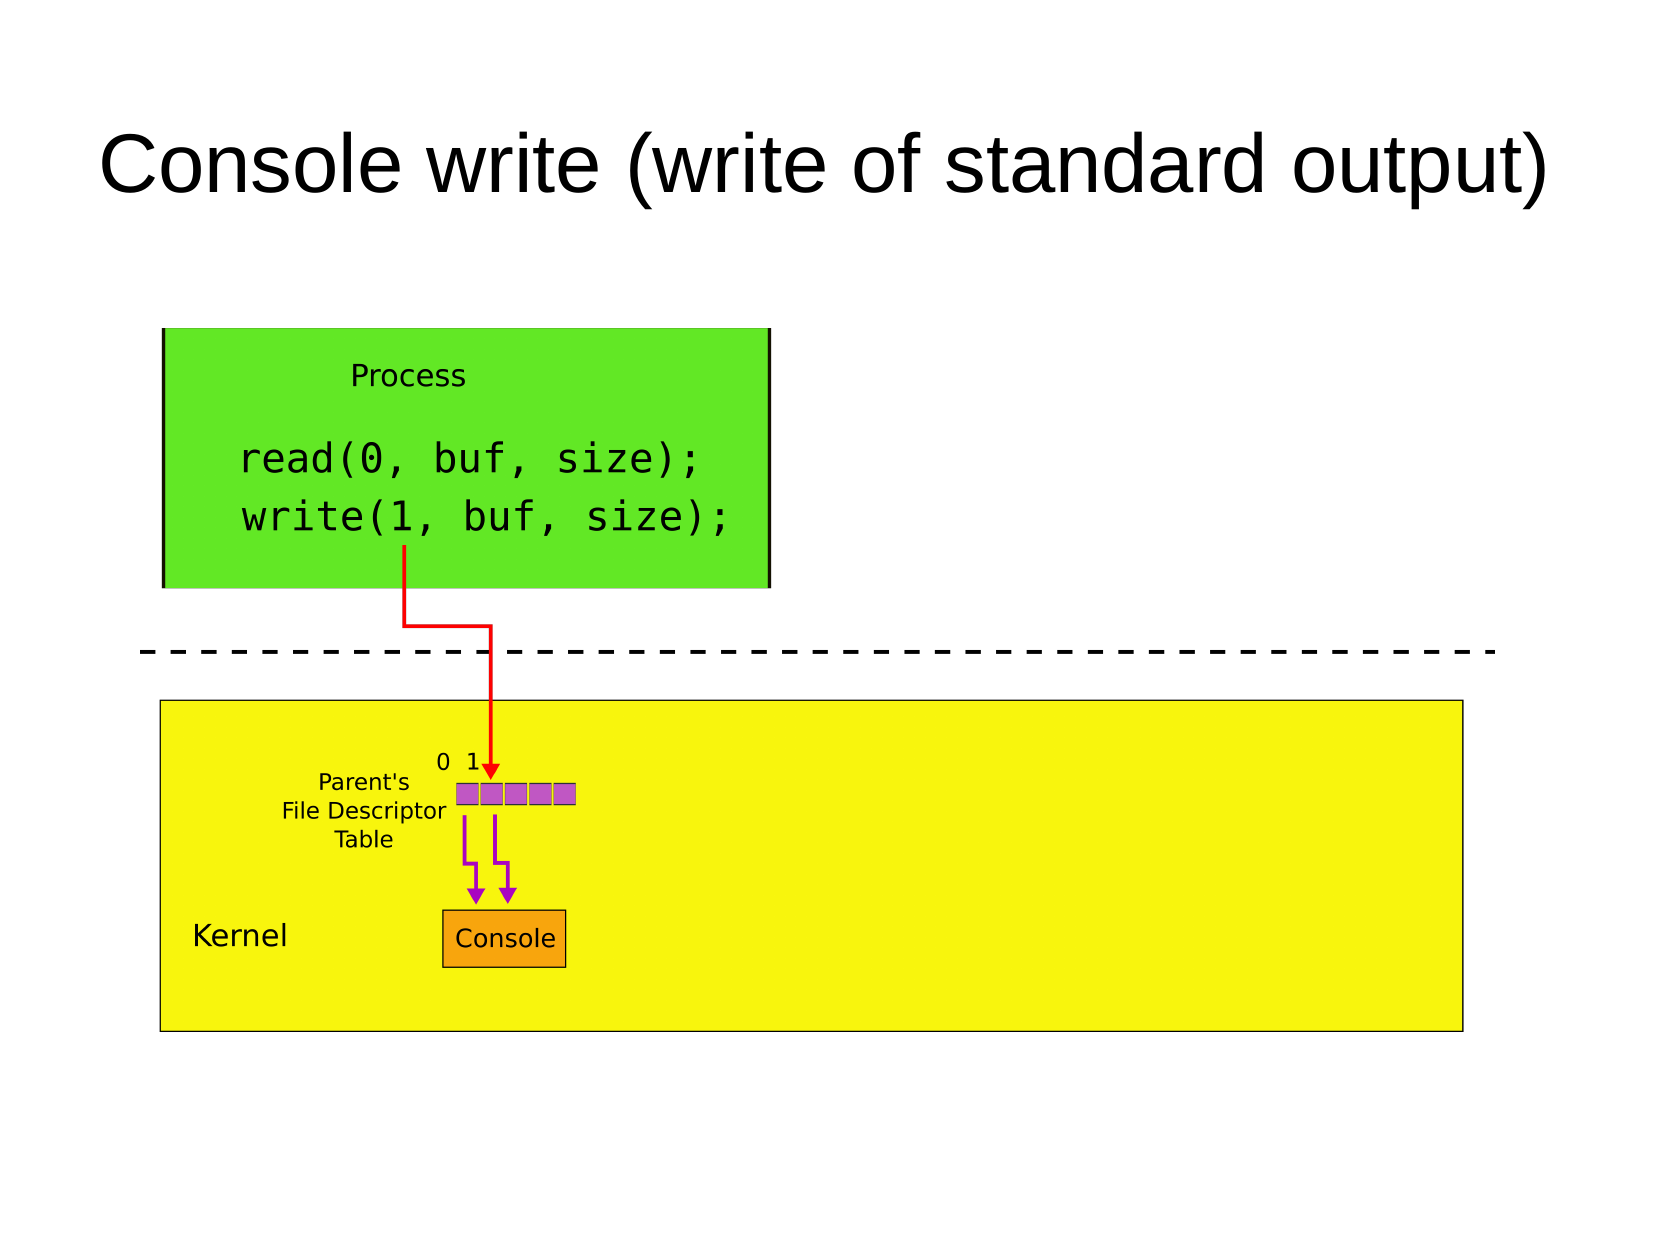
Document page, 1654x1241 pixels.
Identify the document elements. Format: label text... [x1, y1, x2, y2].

title Console write (write of standard output) [75, 55, 1575, 263]
picture [140, 328, 1495, 1032]
